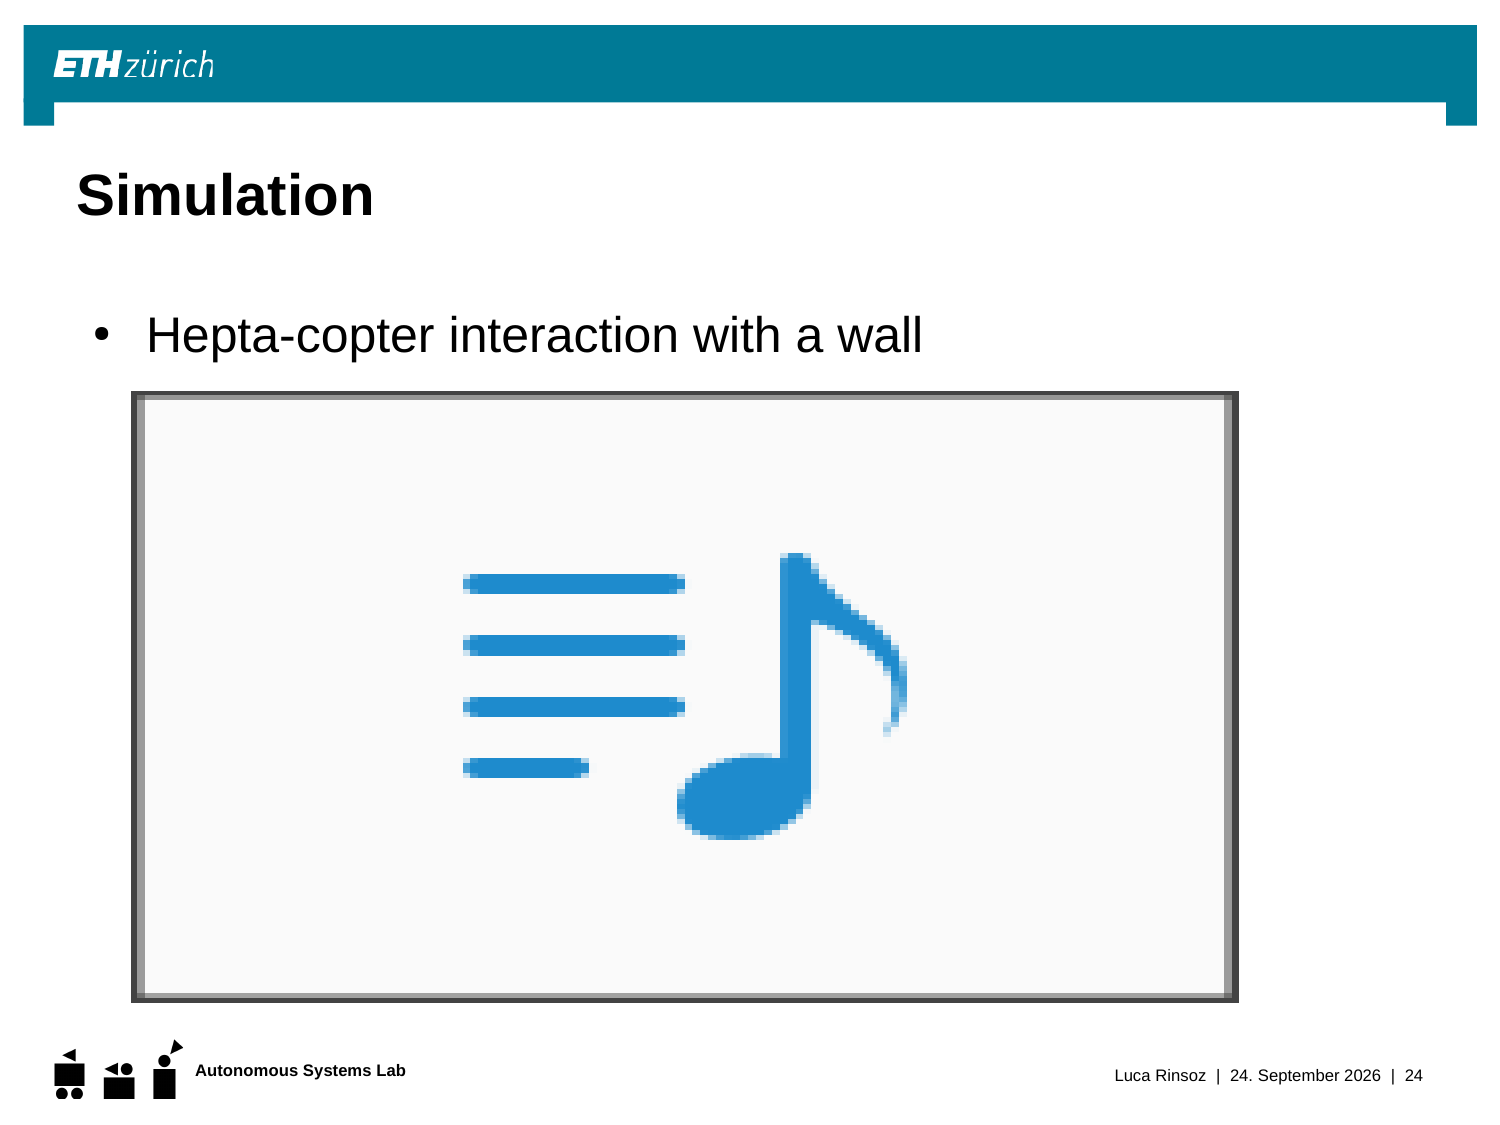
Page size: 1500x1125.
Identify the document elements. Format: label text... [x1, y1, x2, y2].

list Hepta-copter interaction with a wall [75, 307, 1426, 1054]
text_box [129, 389, 1241, 1004]
title Simulation [53, 101, 1447, 290]
